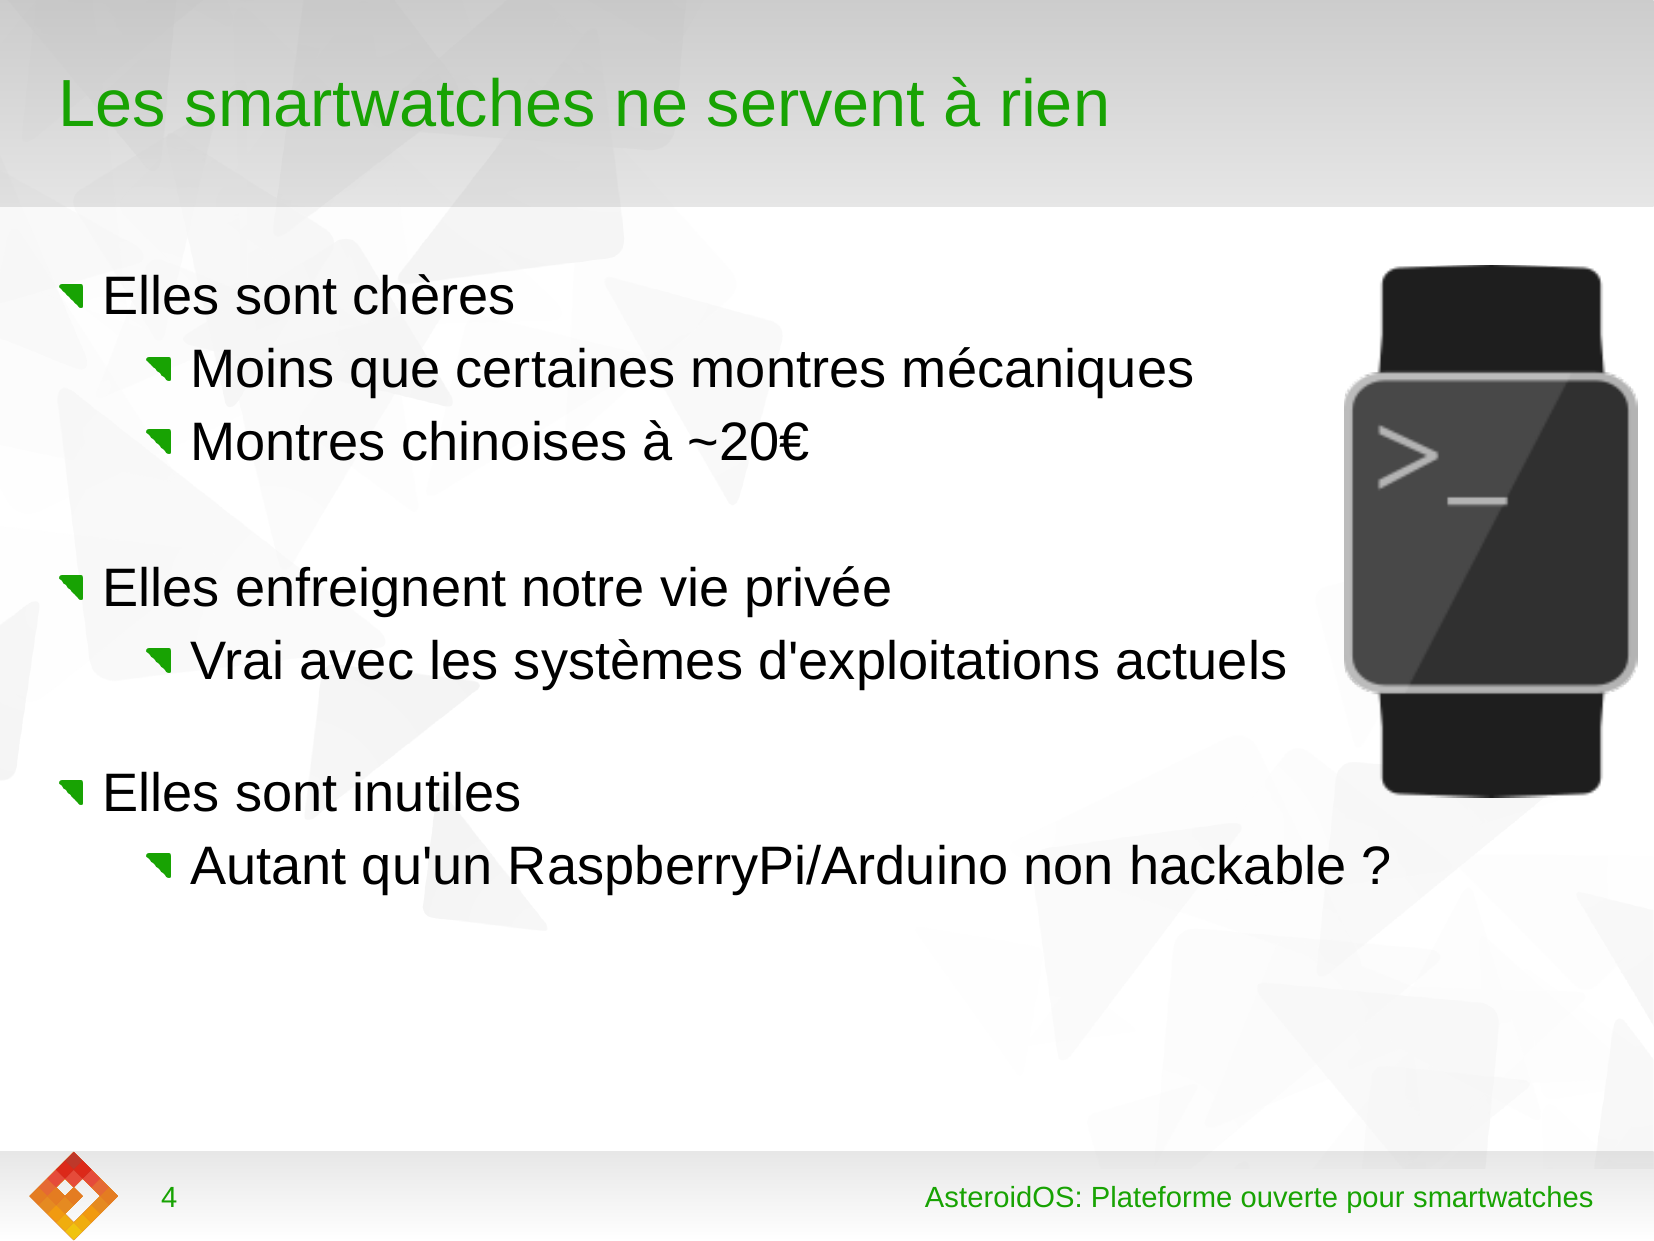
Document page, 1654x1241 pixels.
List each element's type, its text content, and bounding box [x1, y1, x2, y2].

picture [915, 265, 1654, 1169]
list Elles sont chères Moins que certaines montres mécaniques Montres chinoises à ~20€ Elles enfreignent notre vie privée Vrai avec les systèmes d'exploitations actuels Elles sont inutiles Autant qu'un RaspberryPi/Arduino non hackable ? [59, 265, 1595, 1056]
title Les smartwatches ne servent à rien [59, 29, 1595, 178]
picture [0, 0, 783, 931]
